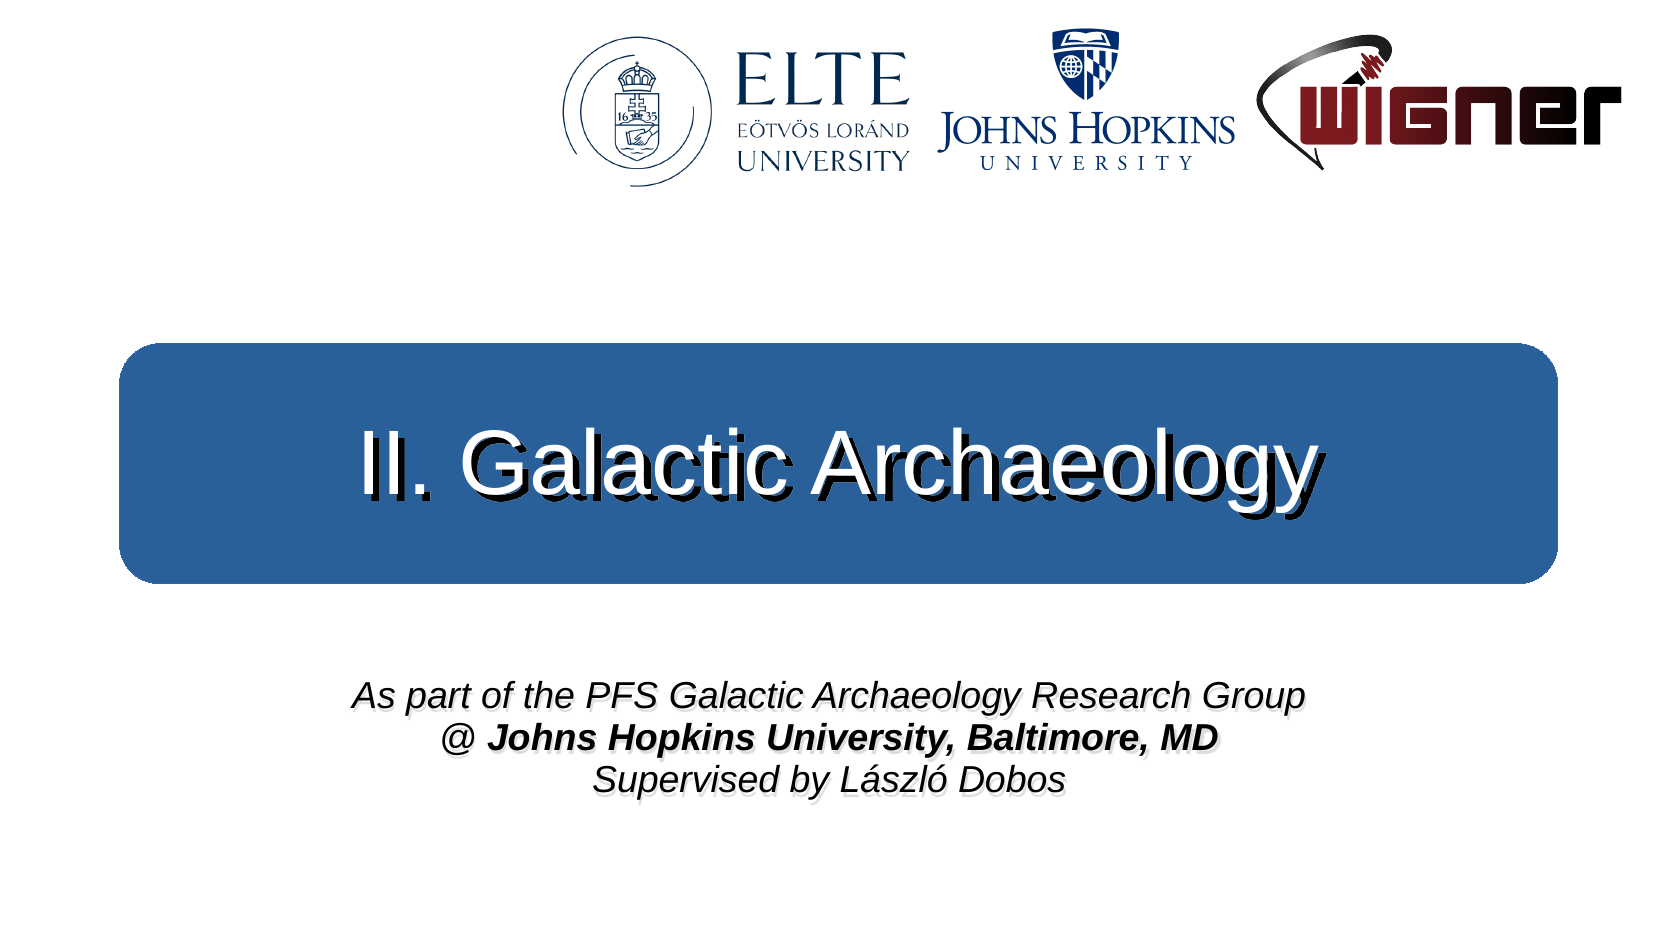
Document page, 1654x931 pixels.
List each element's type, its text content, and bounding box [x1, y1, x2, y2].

text_box As part of the PFS Galactic Archaeology Research Group @ Johns Hopkins University, Baltimore, MD Supervised by László Dobos [84, 450, 1574, 905]
title II. Galactic Archaeology [133, 379, 1544, 450]
text_box [119, 343, 1558, 450]
picture [1247, 27, 1633, 177]
picture [562, 36, 910, 187]
picture [930, 13, 1241, 189]
